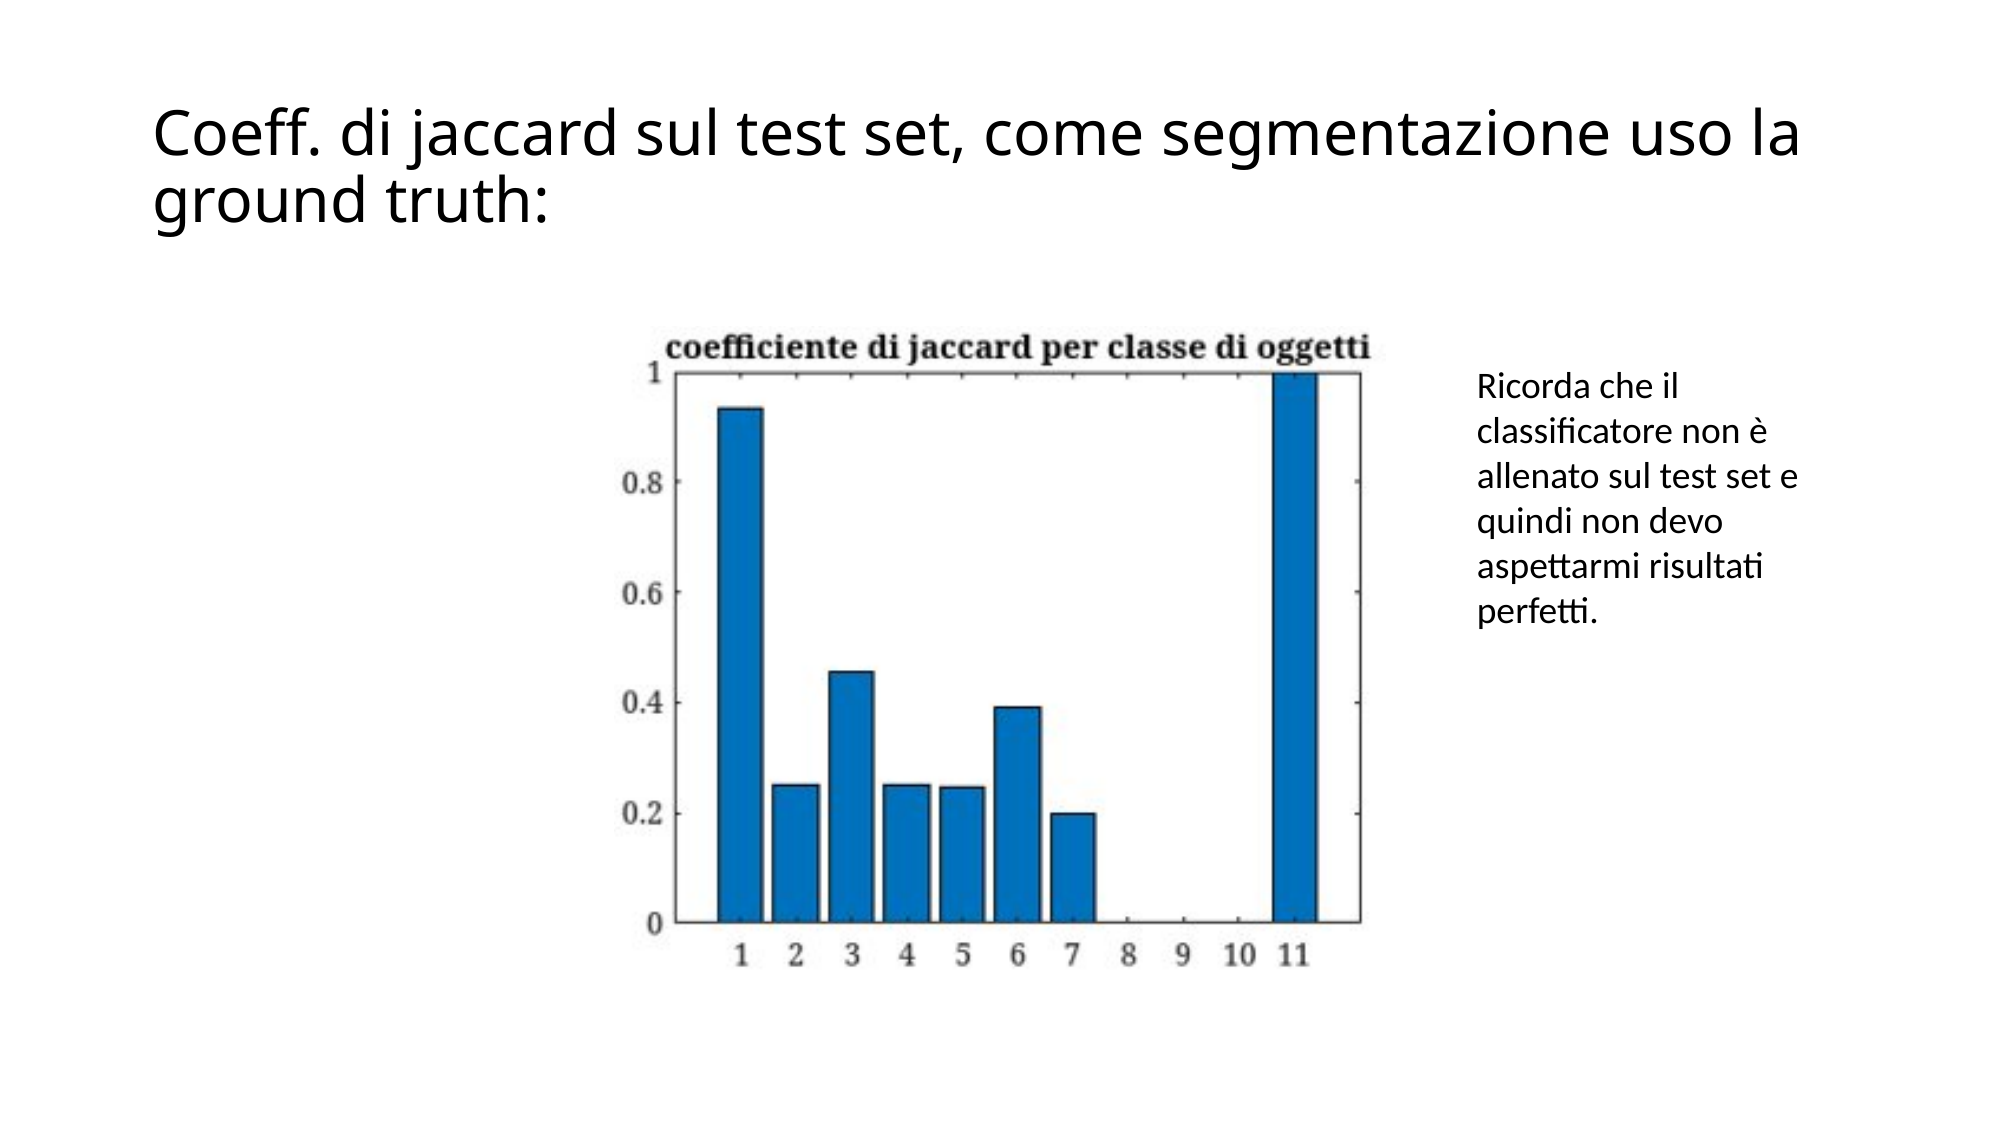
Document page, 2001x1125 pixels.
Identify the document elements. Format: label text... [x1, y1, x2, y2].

title Coeff. di jaccard sul test set, come segmentazione uso la ground truth: [137, 59, 1863, 278]
picture [614, 326, 1386, 987]
text_box Ricorda che il classificatore non è allenato sul test set e quindi non devo aspettarmi risultati perfetti. [1461, 353, 1867, 642]
